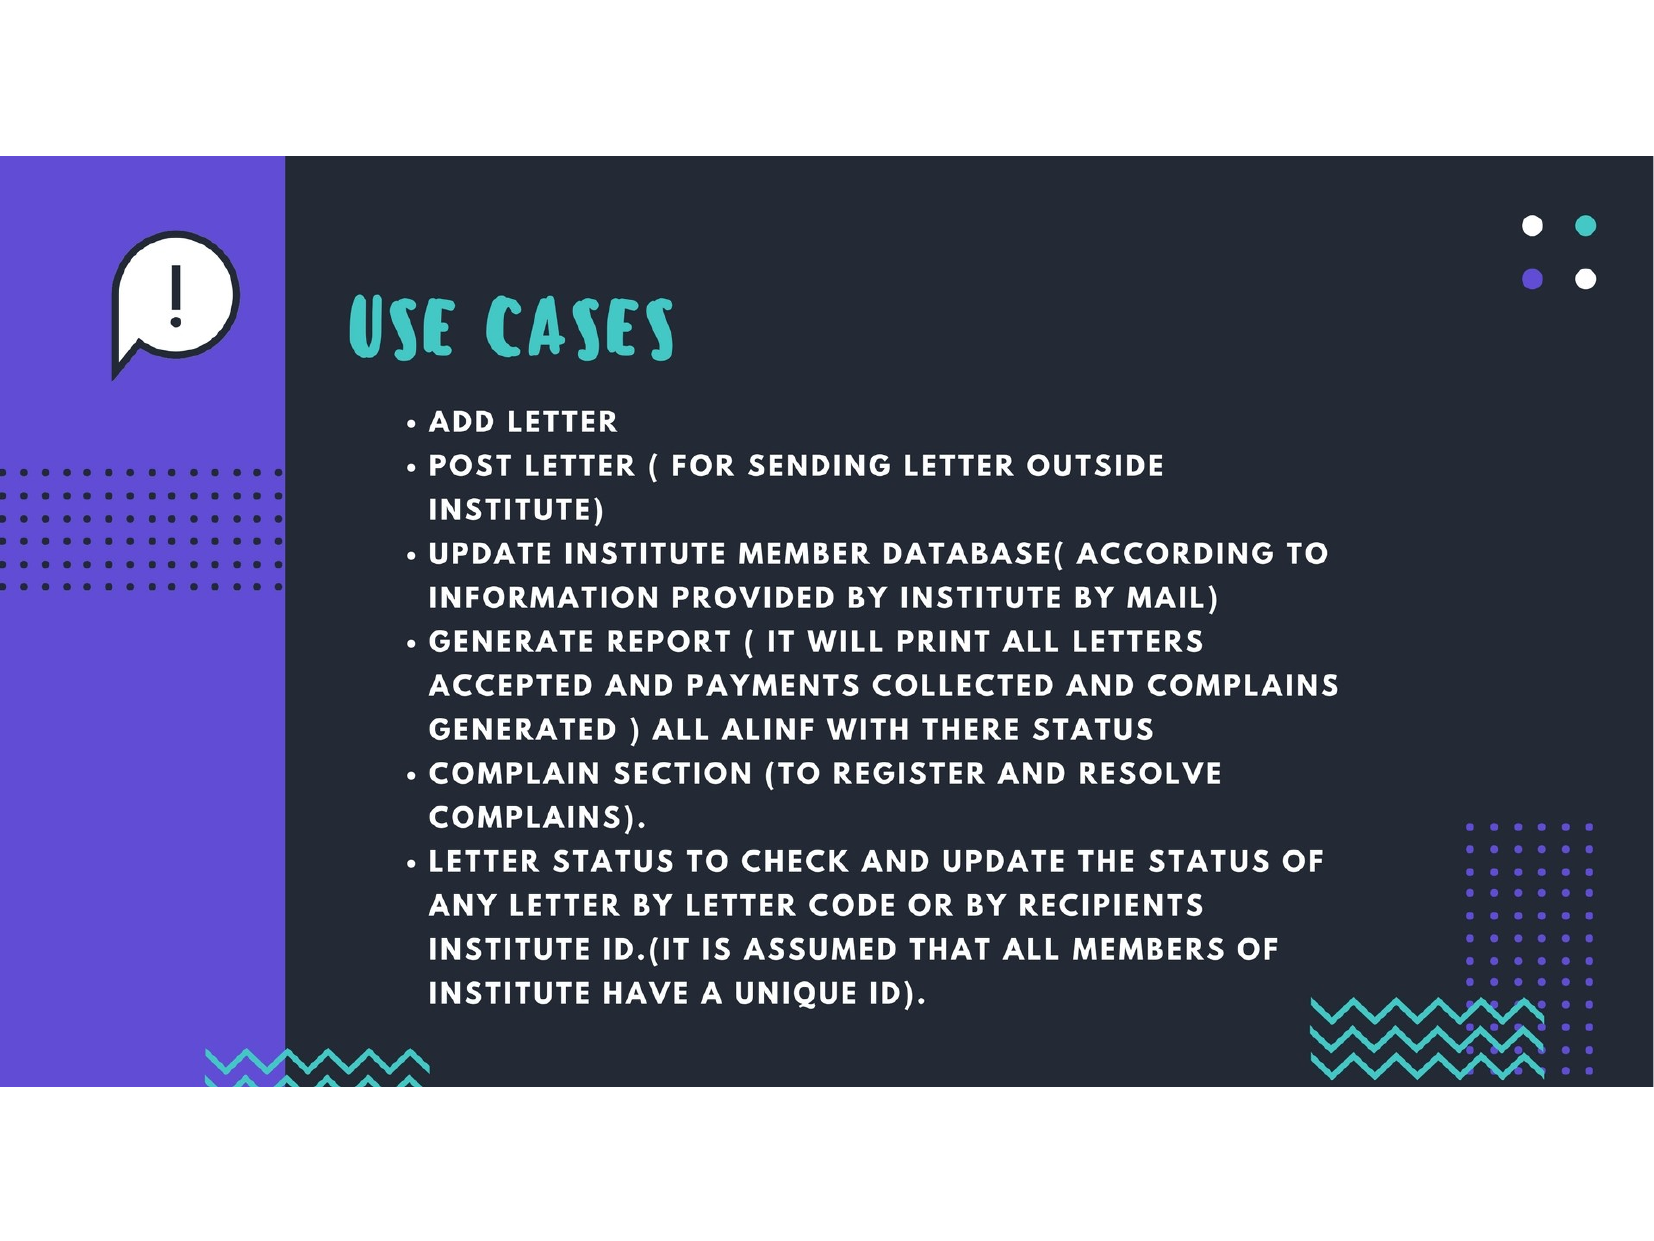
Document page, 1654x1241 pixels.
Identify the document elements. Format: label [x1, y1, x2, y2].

picture [0, 156, 1654, 1087]
